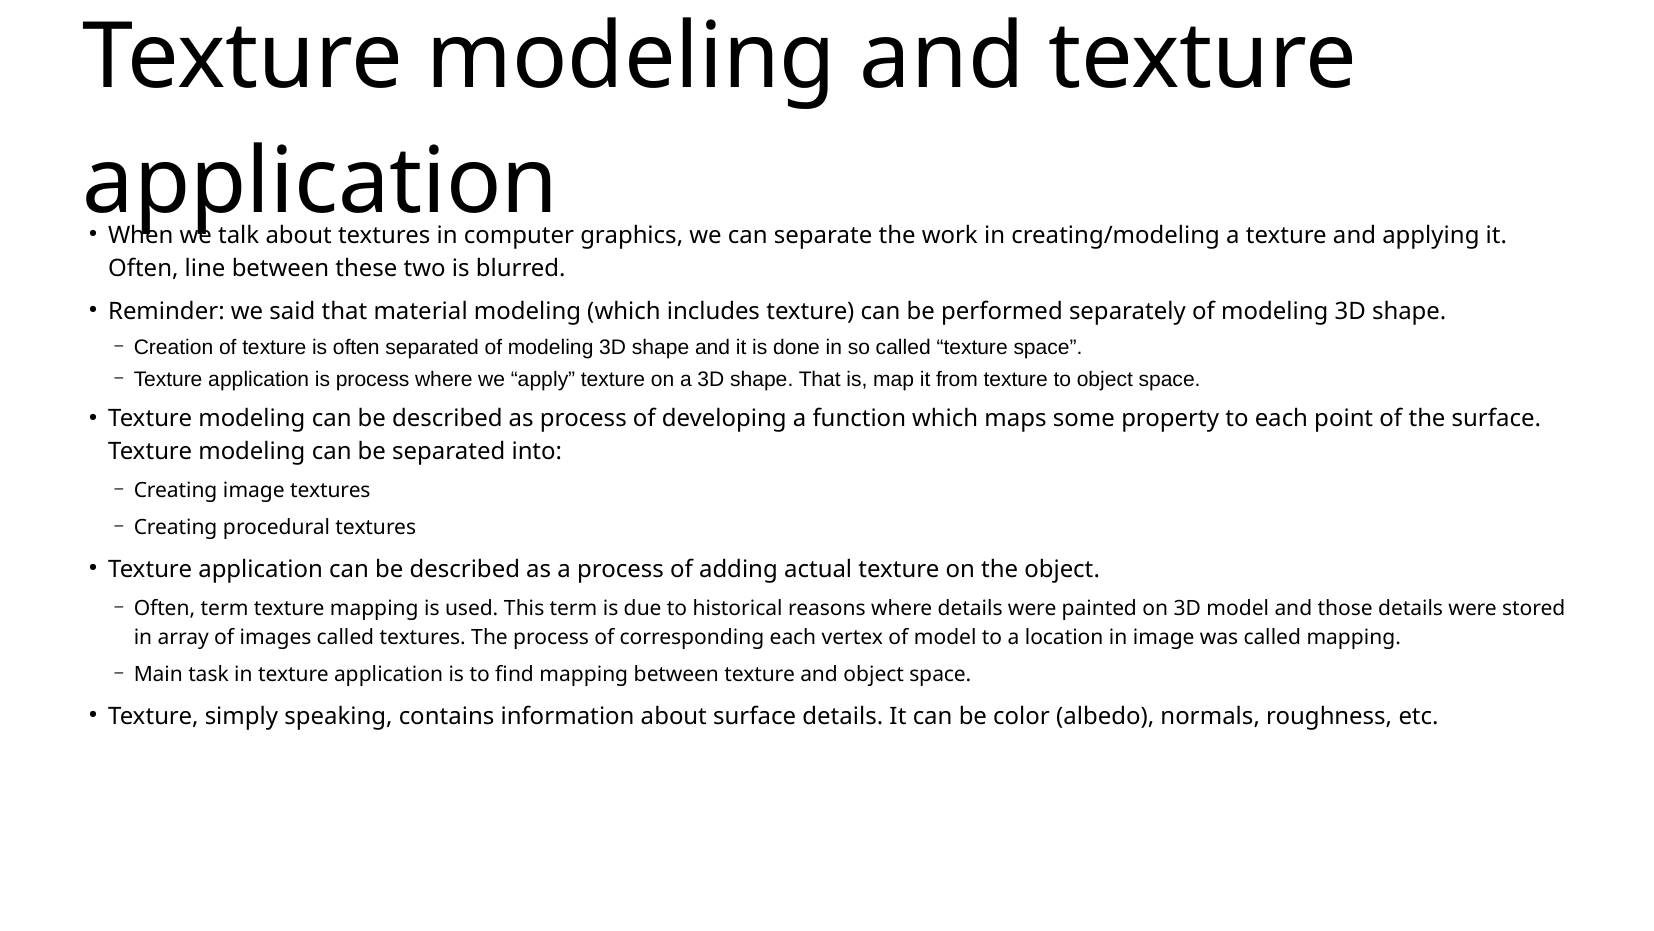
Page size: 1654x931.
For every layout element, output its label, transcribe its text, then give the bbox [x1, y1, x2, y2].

list When we talk about textures in computer graphics, we can separate the work in creating/modeling a texture and applying it. Often, line between these two is blurred. Reminder: we said that material modeling (which includes texture) can be performed separately of modeling 3D shape. Creation of texture is often separated of modeling 3D shape and it is done in so called “texture space”. Texture application is process where we “apply” texture on a 3D shape. That is, map it from texture to object space. Texture modeling can be described as process of developing a function which maps some property to each point of the surface. Texture modeling can be separated into: Creating image textures Creating procedural textures Texture application can be described as a process of adding actual texture on the object. Often, term texture mapping is used. This term is due to historical reasons where details were painted on 3D model and those details were stored in array of images called textures. The process of corresponding each vertex of model to a location in image was called mapping. Main task in texture application is to find mapping between texture and object space. Texture, simply speaking, contains information about surface details. It can be color (albedo), normals, roughness, etc. [82, 217, 1571, 758]
title Texture modeling and texture application [82, 7, 1571, 217]
